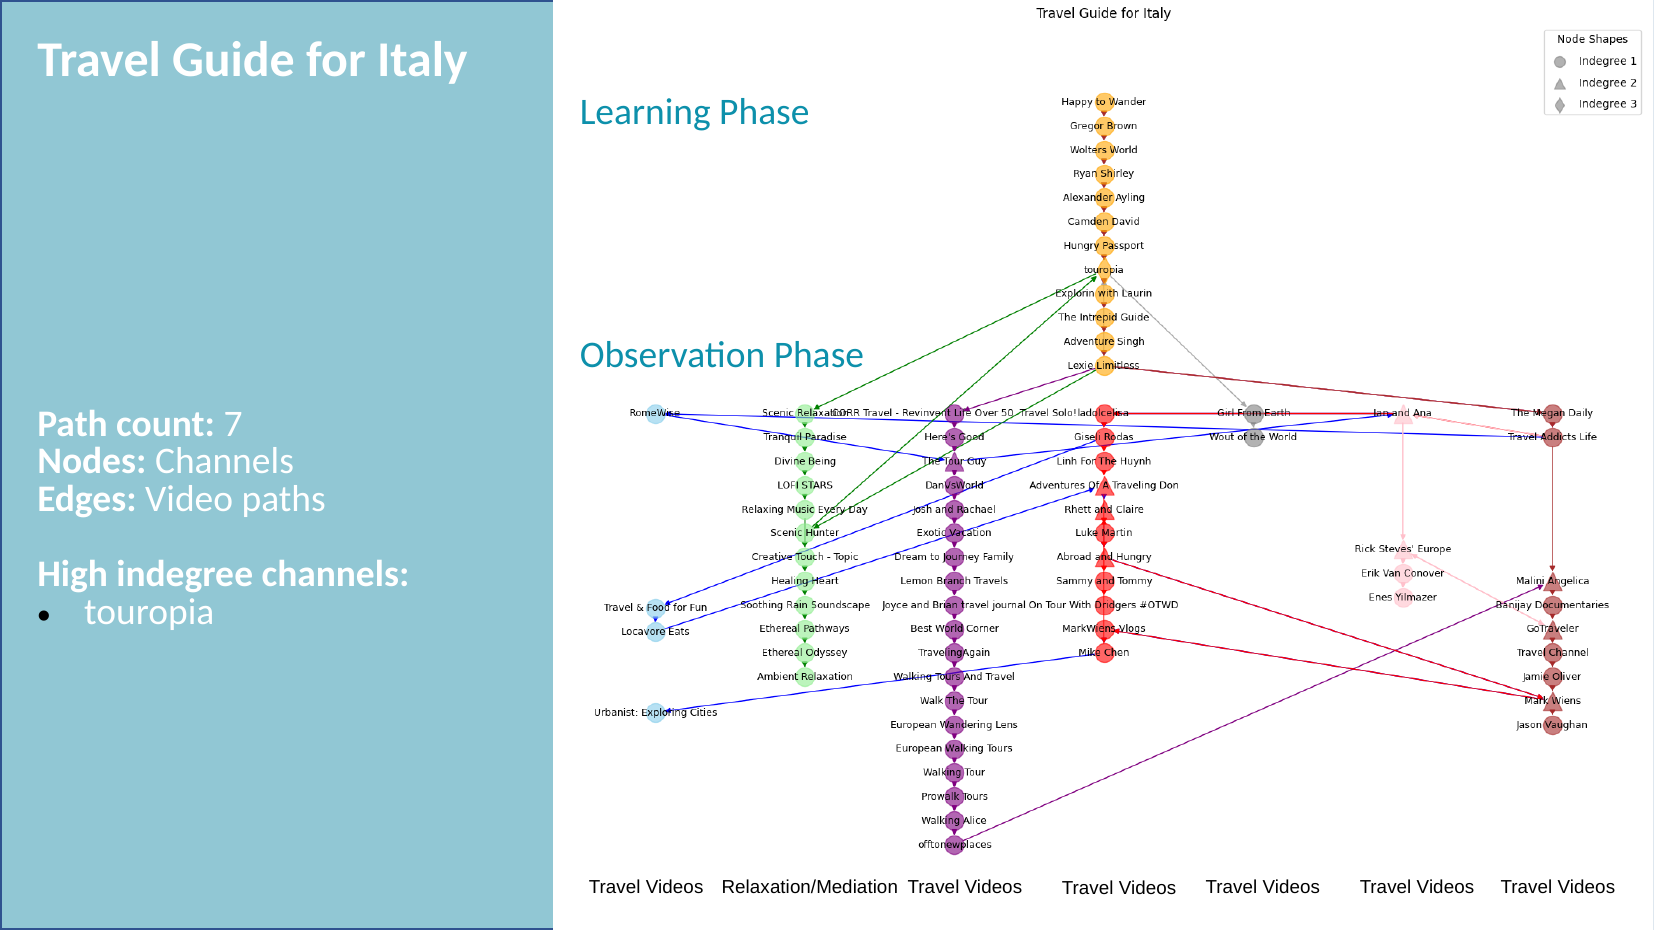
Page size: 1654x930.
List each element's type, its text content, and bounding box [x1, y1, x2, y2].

text_box Travel Guide for Italy [22, 31, 536, 167]
text_box Travel Videos [1047, 870, 1190, 909]
text_box Travel Videos [1190, 869, 1334, 908]
text_box Travel Videos [1344, 869, 1485, 908]
picture [553, 0, 1654, 930]
text_box Path count: 7 Nodes: Channels Edges: Video paths High indegree channels: touropia [22, 400, 565, 693]
text_box Observation Phase [564, 332, 981, 393]
text_box Relaxation/Mediation [706, 868, 912, 930]
text_box Travel Videos [912, 869, 1036, 908]
text_box Learning Phase [564, 88, 849, 194]
text_box Travel Videos [574, 868, 717, 907]
text_box Travel Videos [1485, 869, 1629, 908]
